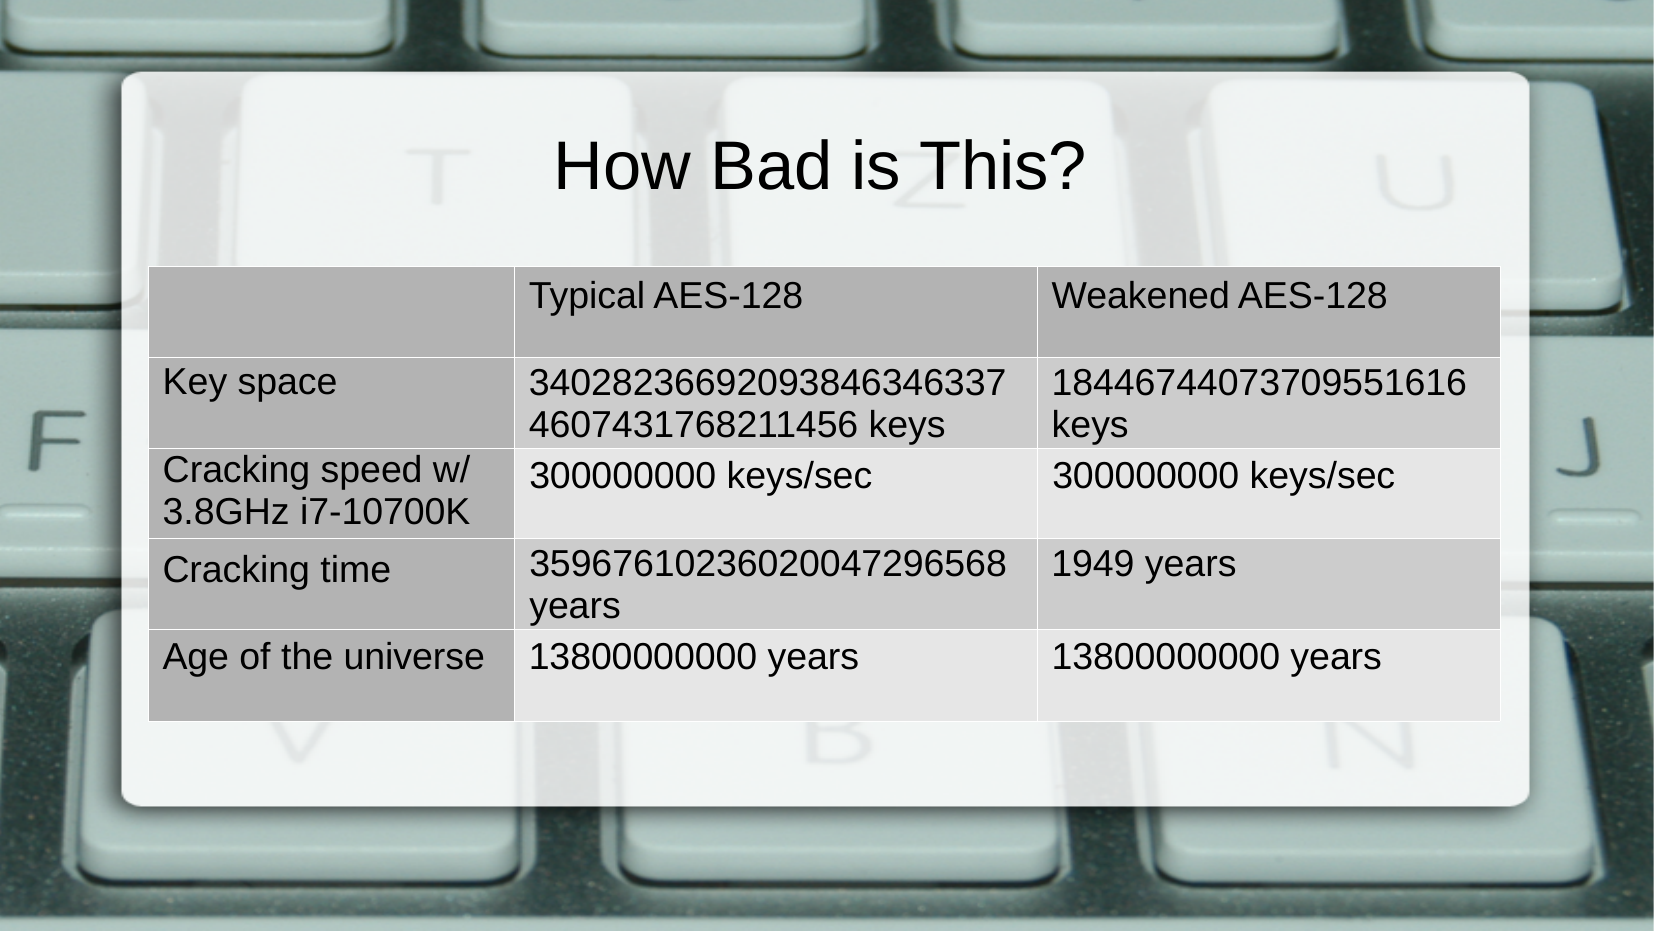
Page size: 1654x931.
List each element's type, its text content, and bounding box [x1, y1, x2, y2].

text_box 300000000 keys/sec [514, 446, 888, 535]
table_header [149, 267, 514, 352]
text_box 13800000000 years [513, 628, 874, 686]
text_box 35967610236020047296568 years [514, 535, 1037, 635]
table_header [1038, 324, 1500, 353]
text_box Cracking time [147, 540, 407, 598]
table_header [515, 325, 1037, 353]
text_box 340282366920938463463374607431768211456 keys [515, 353, 1036, 453]
table_cell [888, 453, 1037, 535]
table_cell [149, 539, 514, 629]
picture [0, 0, 1654, 931]
title How Bad is This? [135, 88, 1506, 244]
text_box Age of the universe [147, 627, 500, 685]
table_cell [515, 635, 1037, 721]
text_box 13800000000 years [1036, 628, 1397, 686]
table_cell [149, 630, 514, 721]
text_box Typical AES-128 [514, 266, 1037, 325]
text_box 300000000 keys/sec [1037, 453, 1411, 505]
text_box Key space [147, 352, 515, 453]
table_cell [486, 453, 514, 538]
text_box 1949 years [1036, 535, 1252, 593]
table_cell [1038, 453, 1500, 538]
table_cell [1038, 539, 1500, 629]
text_box 18446744073709551616 keys [1036, 353, 1501, 453]
text_box Weakened AES-128 [1036, 267, 1501, 324]
text_box Cracking speed w/ 3.8GHz i7-10700K [147, 441, 486, 540]
table_cell [1038, 630, 1500, 721]
